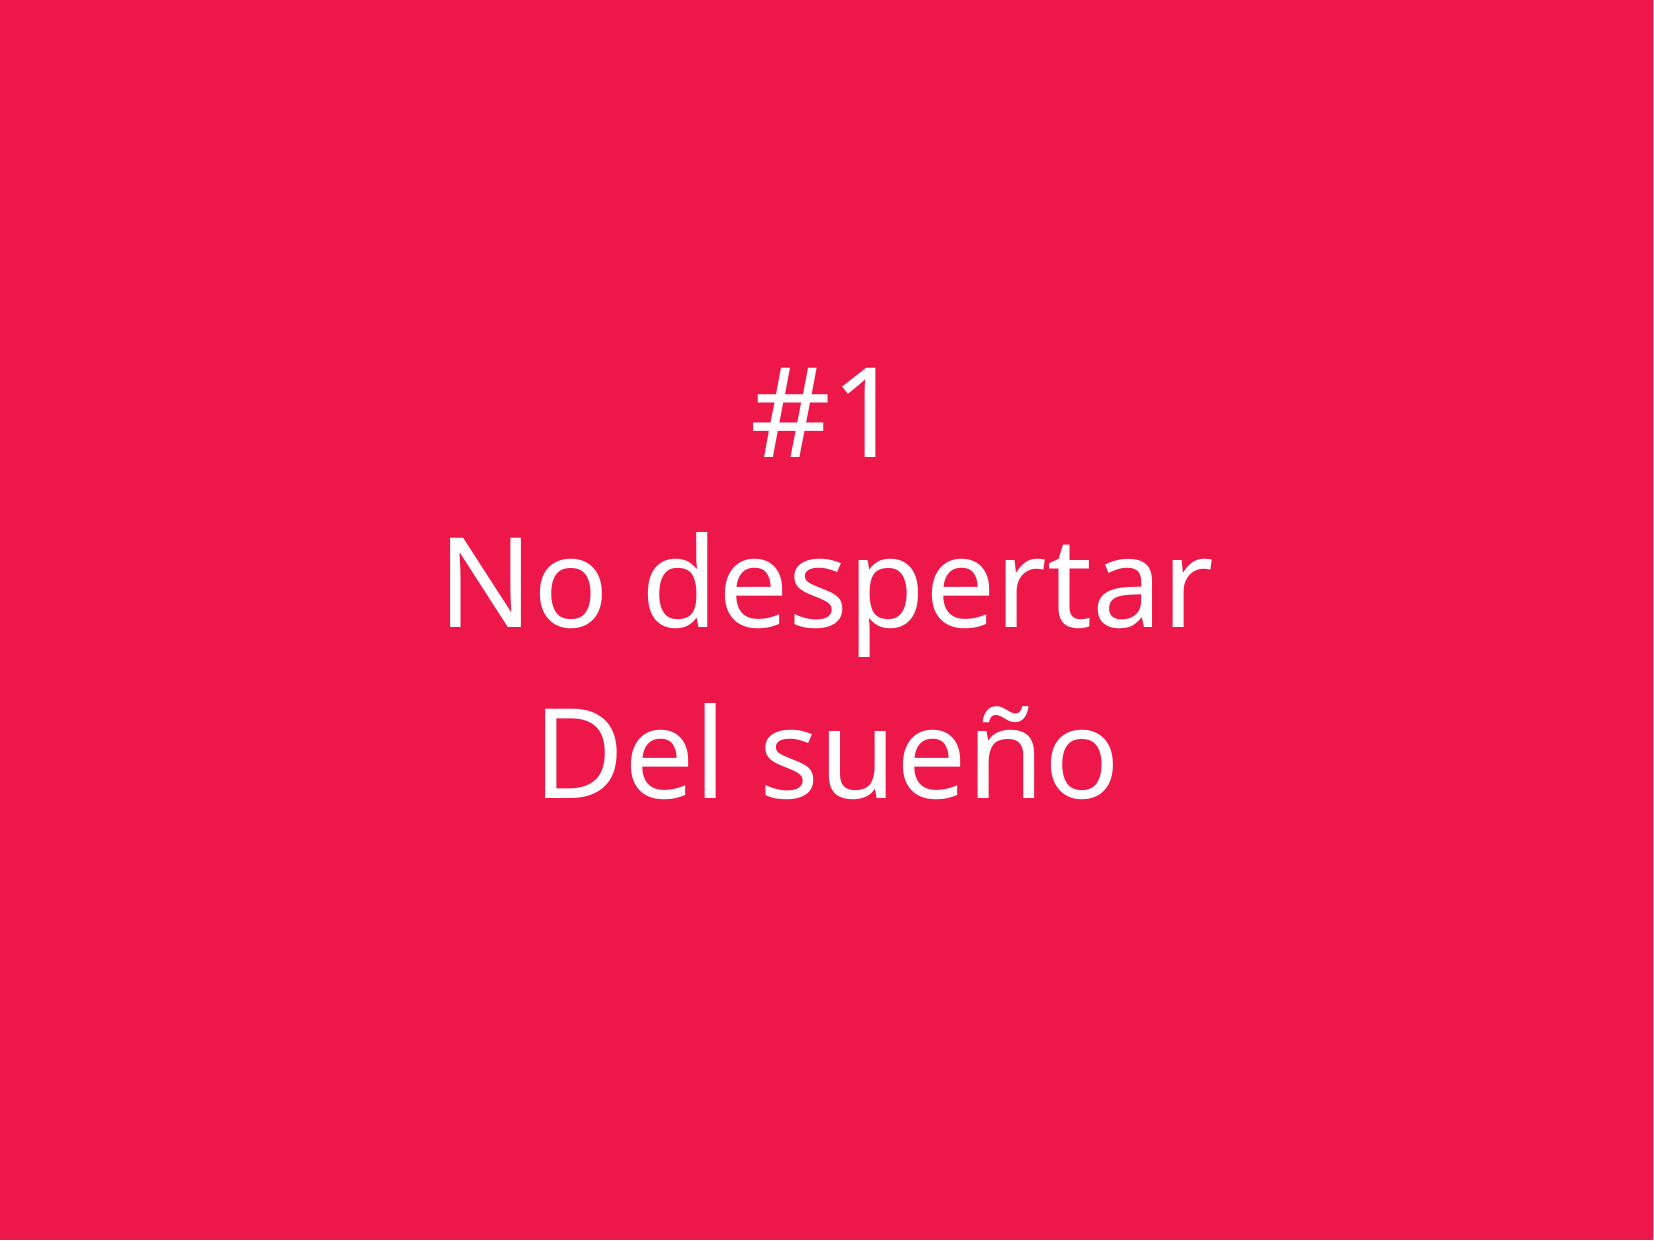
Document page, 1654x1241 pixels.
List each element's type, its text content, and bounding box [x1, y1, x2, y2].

subtitle #1 No despertar Del sueño [82, 56, 1571, 1102]
